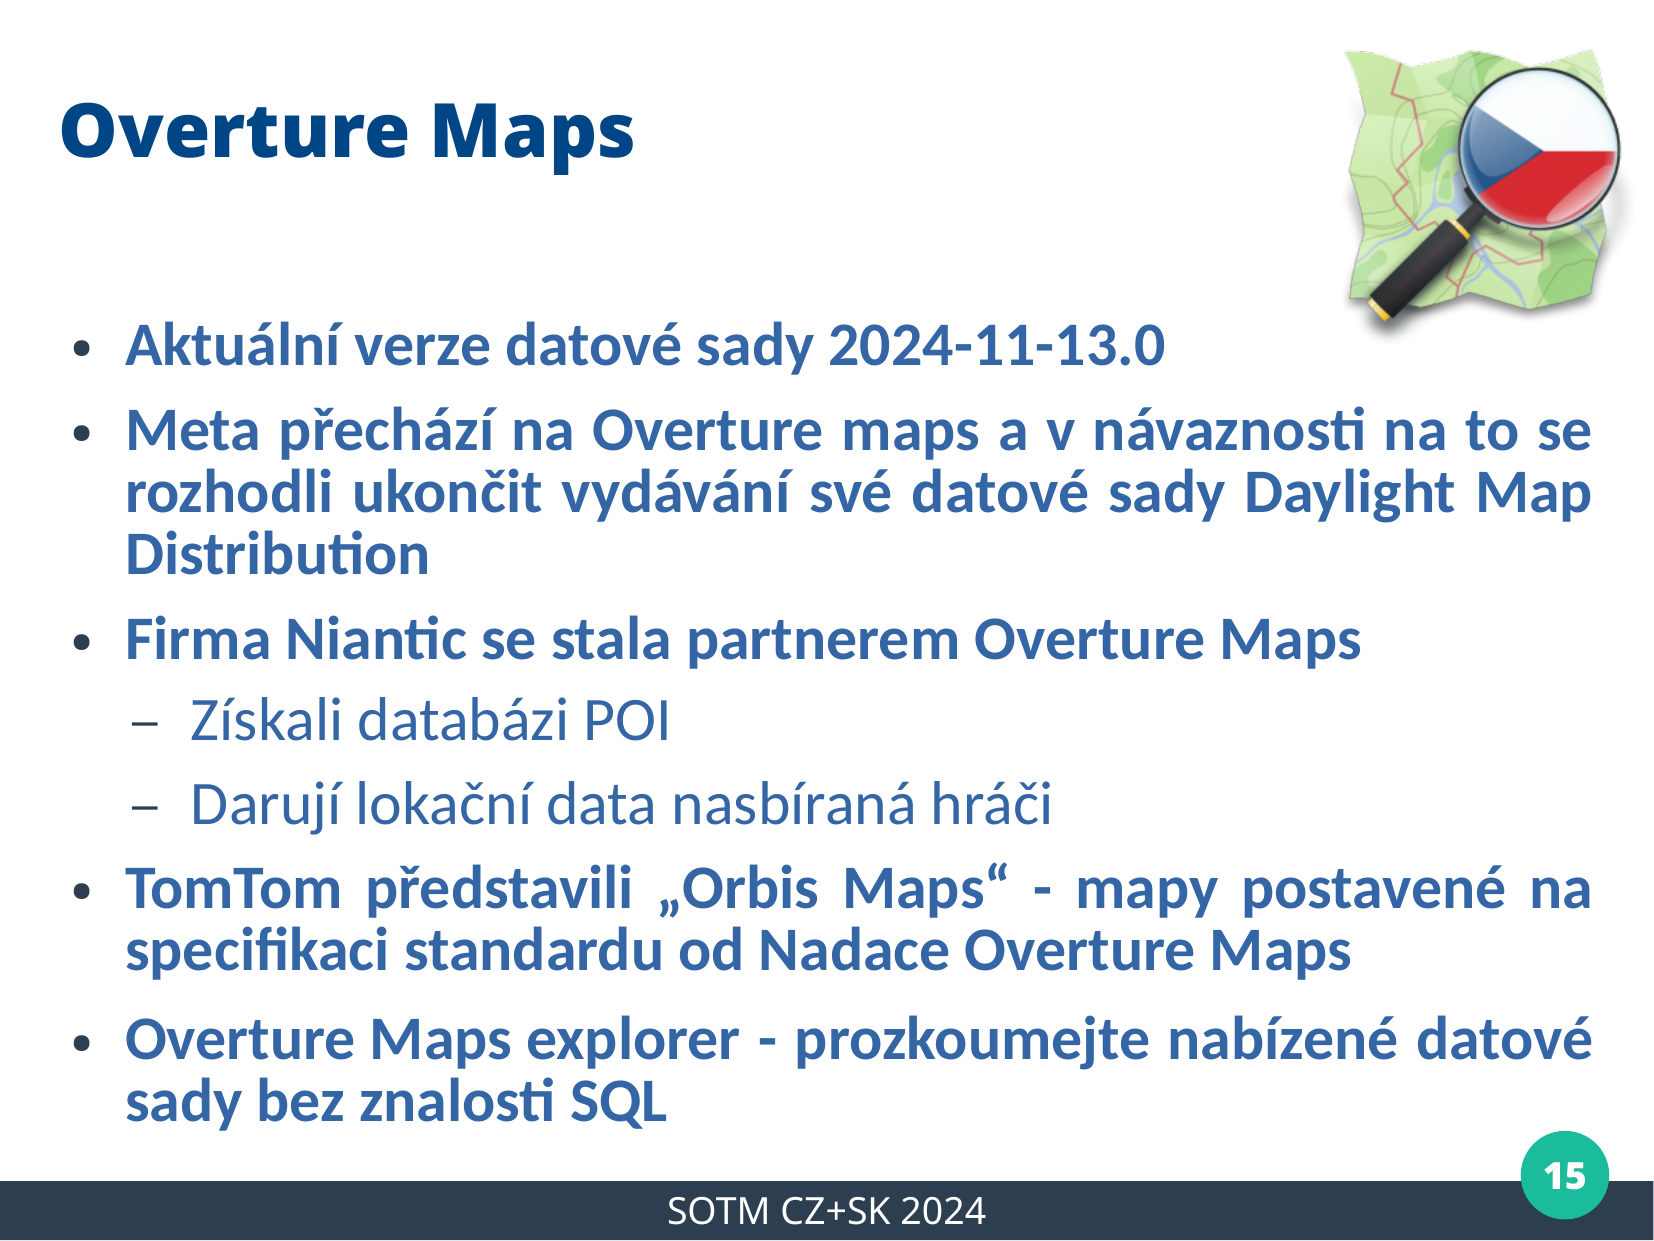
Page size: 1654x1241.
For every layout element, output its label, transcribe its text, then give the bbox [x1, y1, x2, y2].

list Aktuální verze datové sady 2024-11-13.0 Meta přechází na Overture maps a v návaznosti na to se rozhodli ukončit vydávání své datové sady Daylight Map Distribution Firma Niantic se stala partnerem Overture Maps Získali databázi POI Darují lokační data nasbíraná hráči TomTom představili „Orbis Maps“ - mapy postavené na specifikaci standardu od Nadace Overture Maps Overture Maps explorer - prozkoumejte nabízené datové sady bez znalosti SQL [59, 318, 1595, 1146]
picture [1334, 49, 1635, 350]
title Overture Maps [59, 49, 1347, 207]
